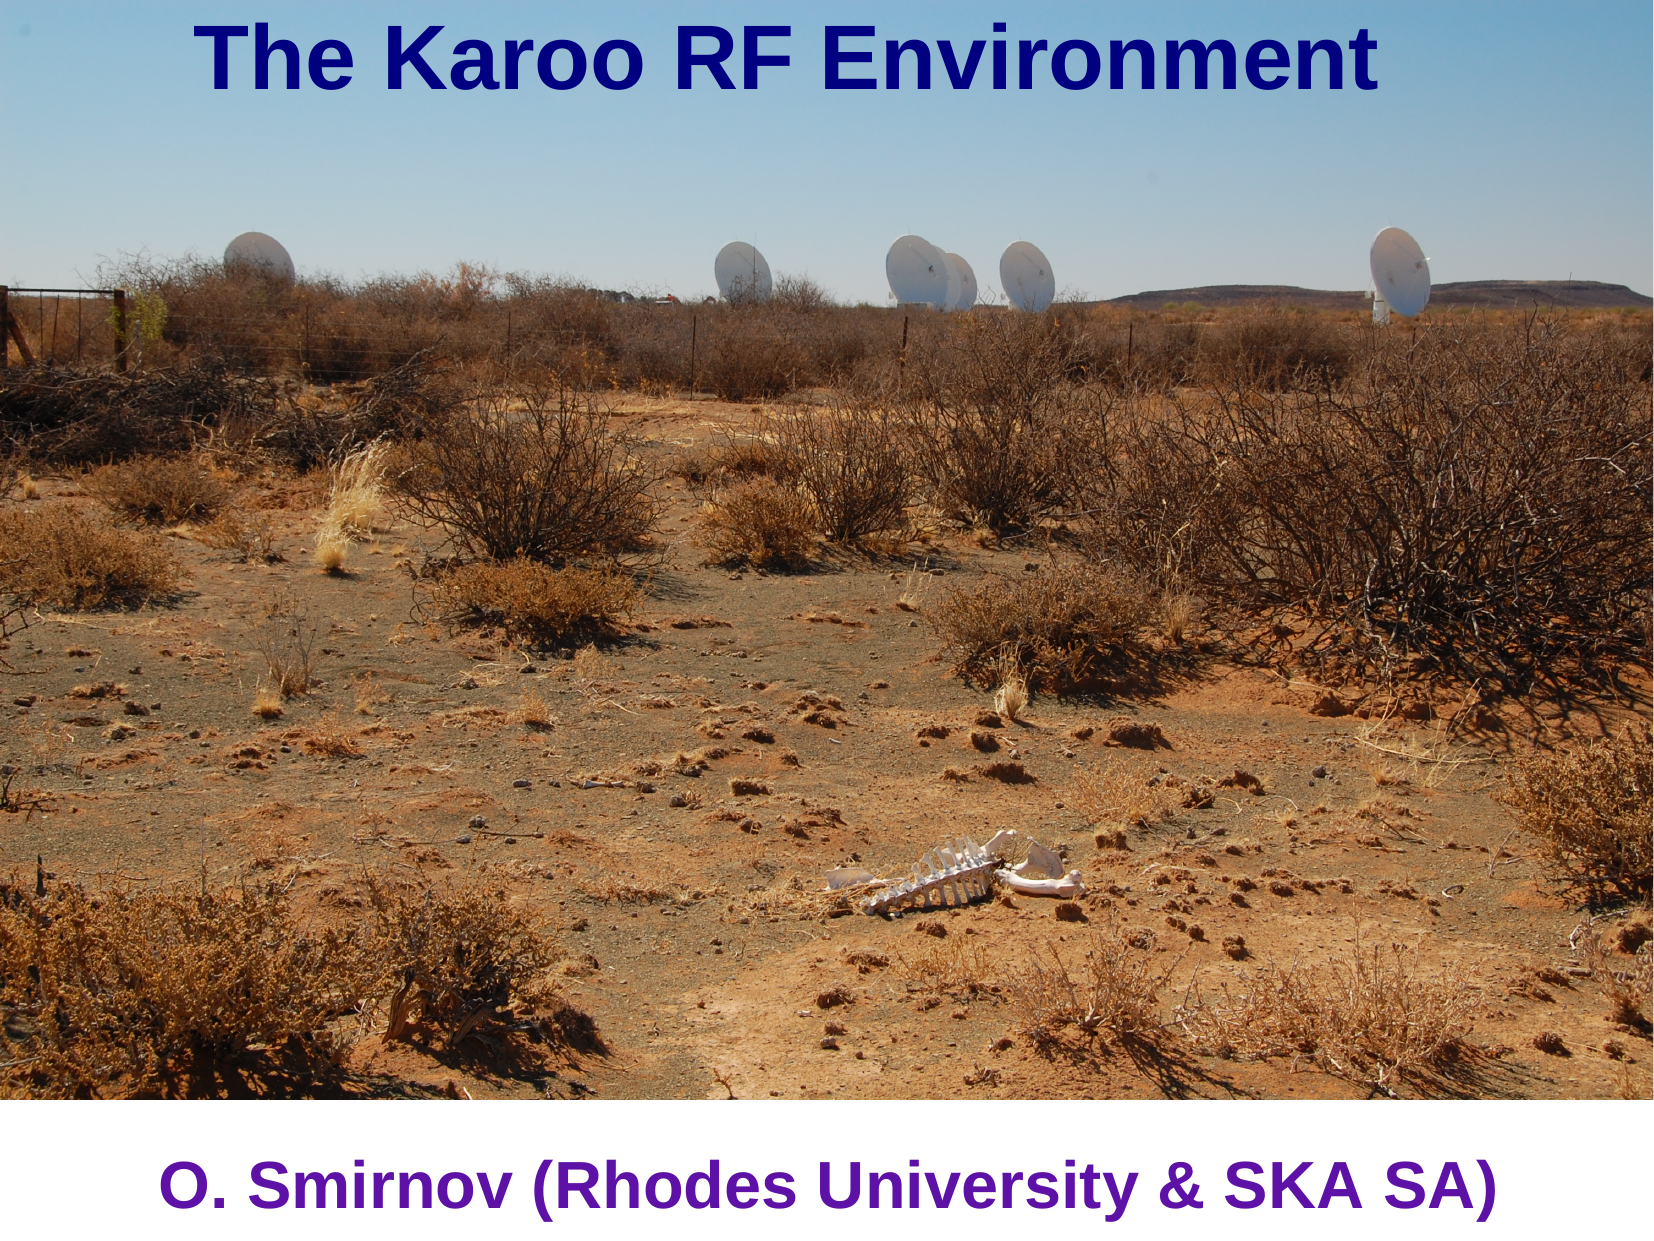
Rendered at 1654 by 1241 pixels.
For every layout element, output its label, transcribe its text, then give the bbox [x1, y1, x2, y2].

picture [0, 0, 1654, 1100]
list O. Smirnov (Rhodes University & SKA SA) [47, 1147, 1611, 1241]
title The Karoo RF Environment [0, 0, 1576, 182]
